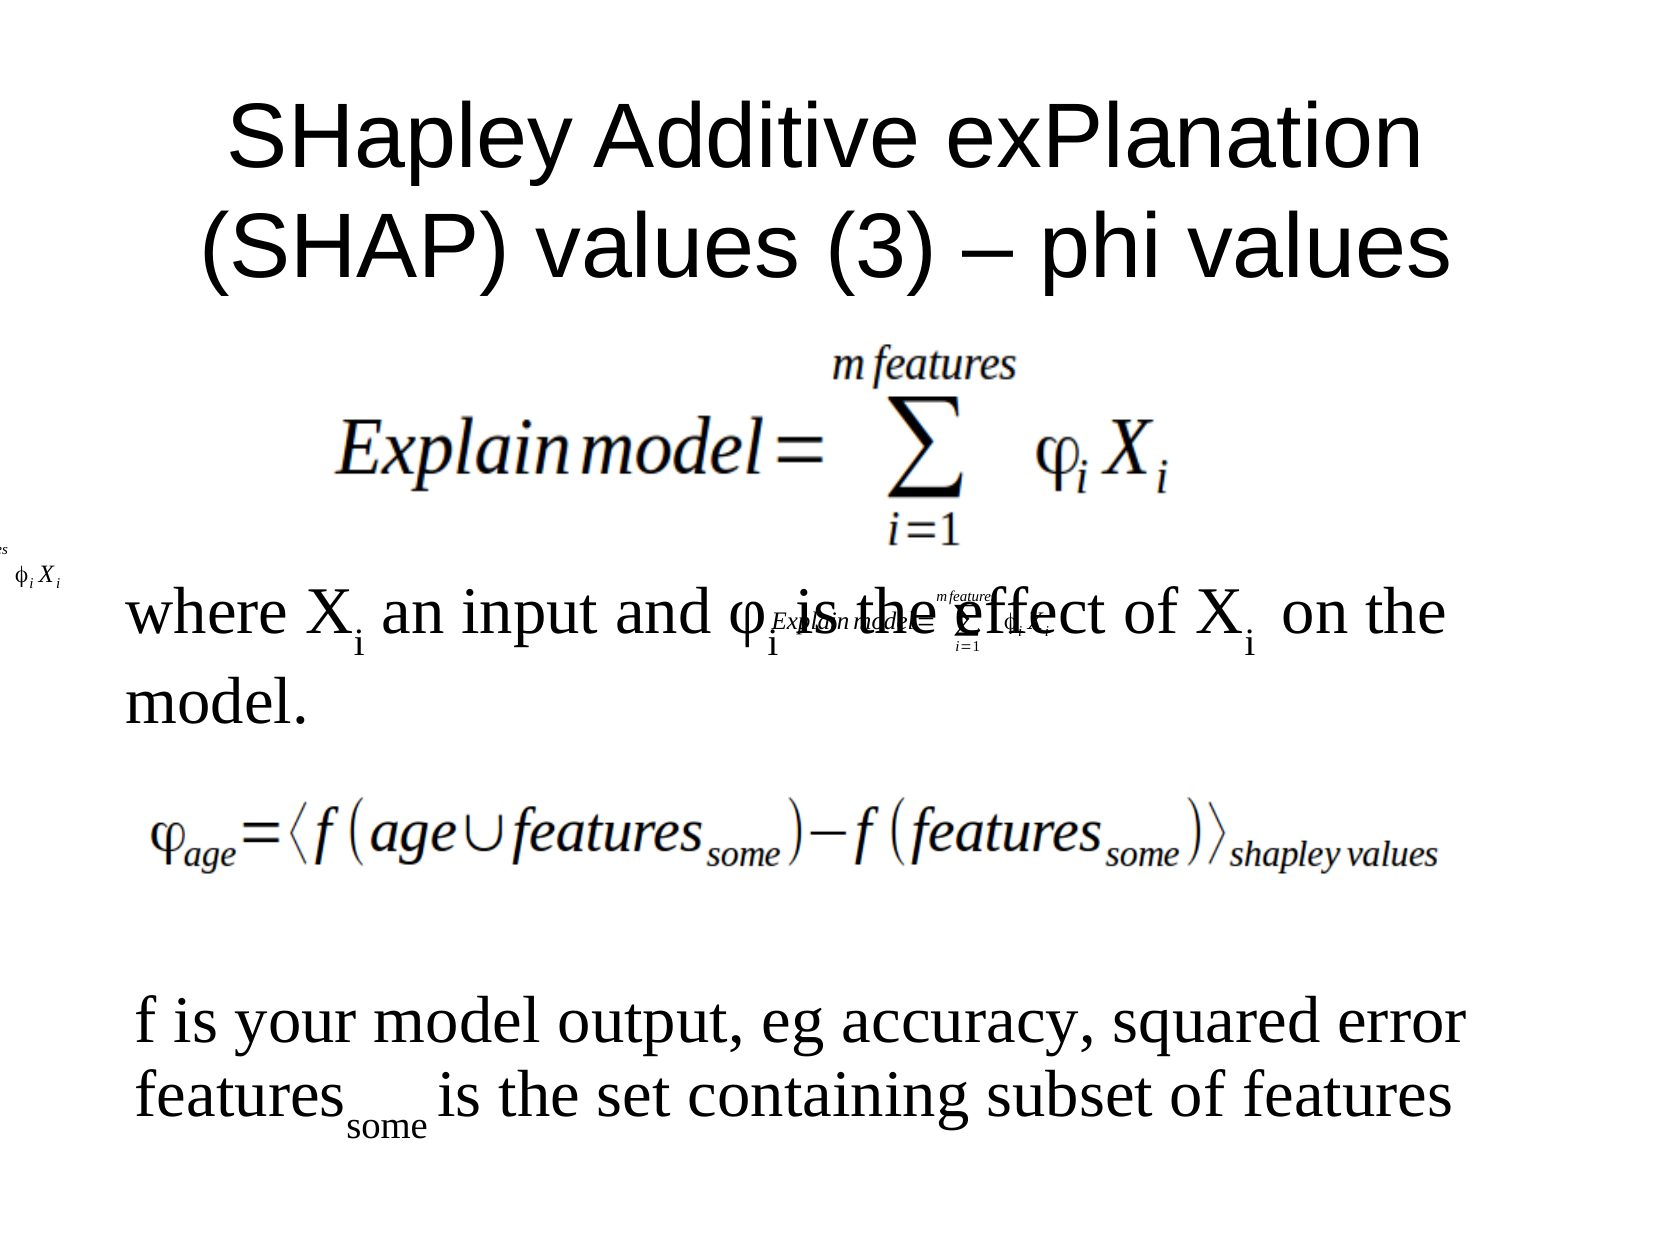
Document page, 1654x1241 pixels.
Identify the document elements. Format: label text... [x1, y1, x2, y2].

text_box where Xi an input and φi is the effect of Xi on the model. [110, 566, 1566, 851]
picture [275, 320, 1236, 561]
title SHapley Additive exPlanation (SHAP) values (3) – phi values [113, 66, 1540, 306]
text_box f is your model output, eg accuracy, squared error featuressome is the set containing subset of features [120, 975, 1576, 1241]
chart [0, 540, 67, 608]
picture [134, 750, 1486, 930]
chart [763, 587, 1056, 656]
